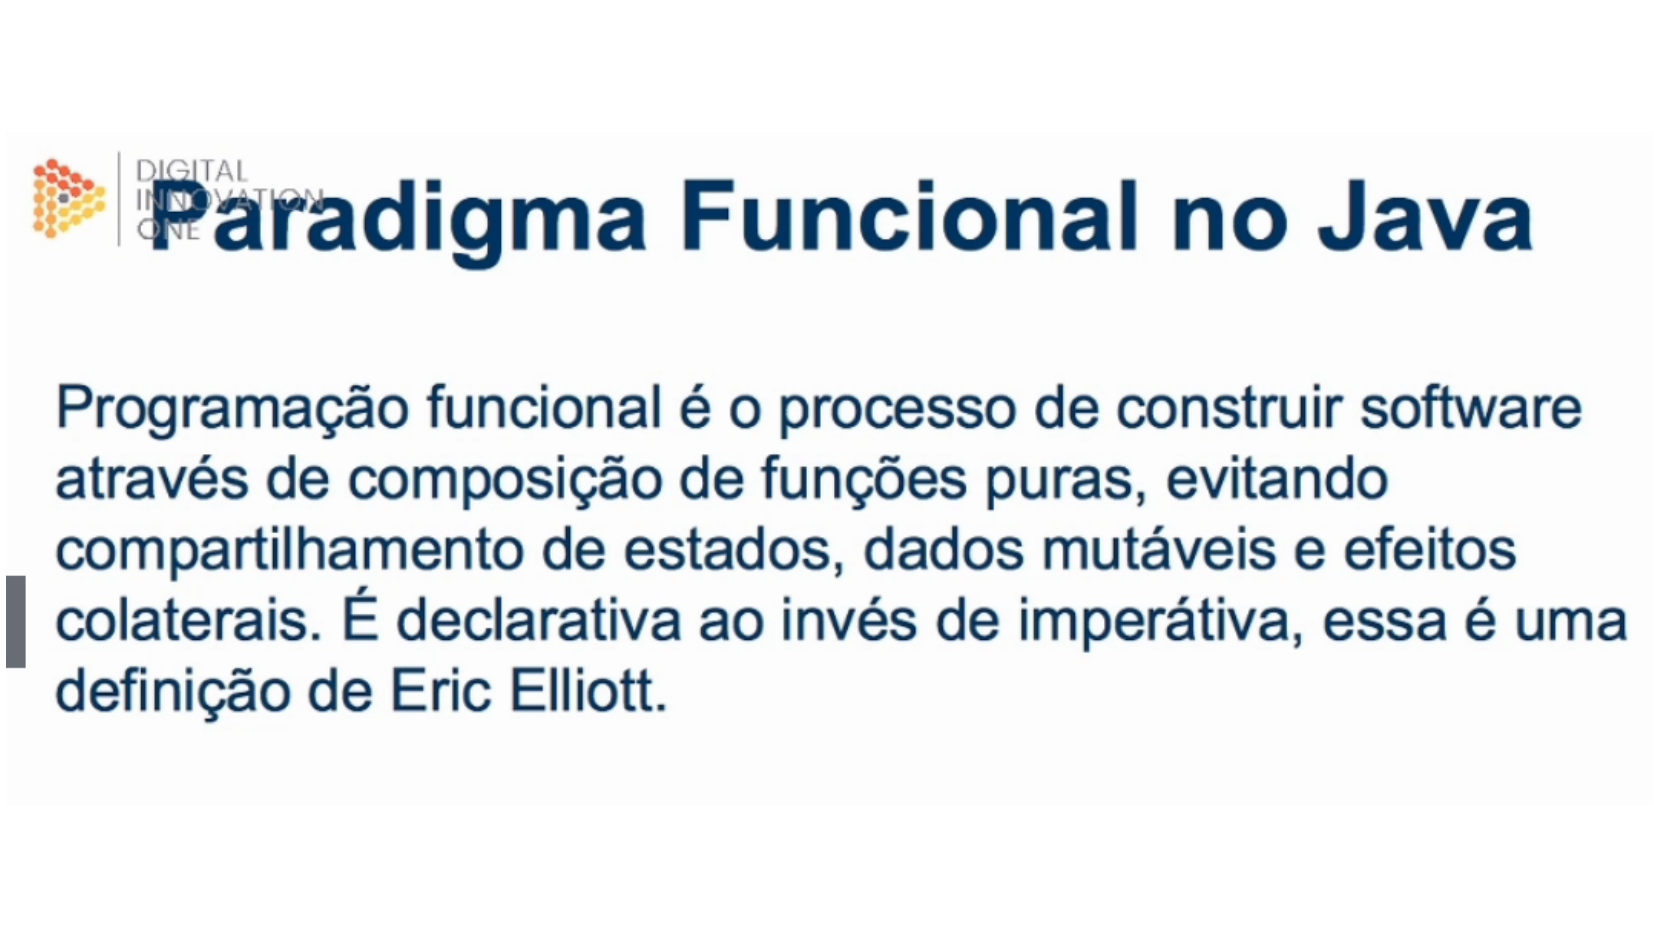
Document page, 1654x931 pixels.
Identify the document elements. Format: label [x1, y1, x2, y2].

picture [6, 132, 1654, 805]
